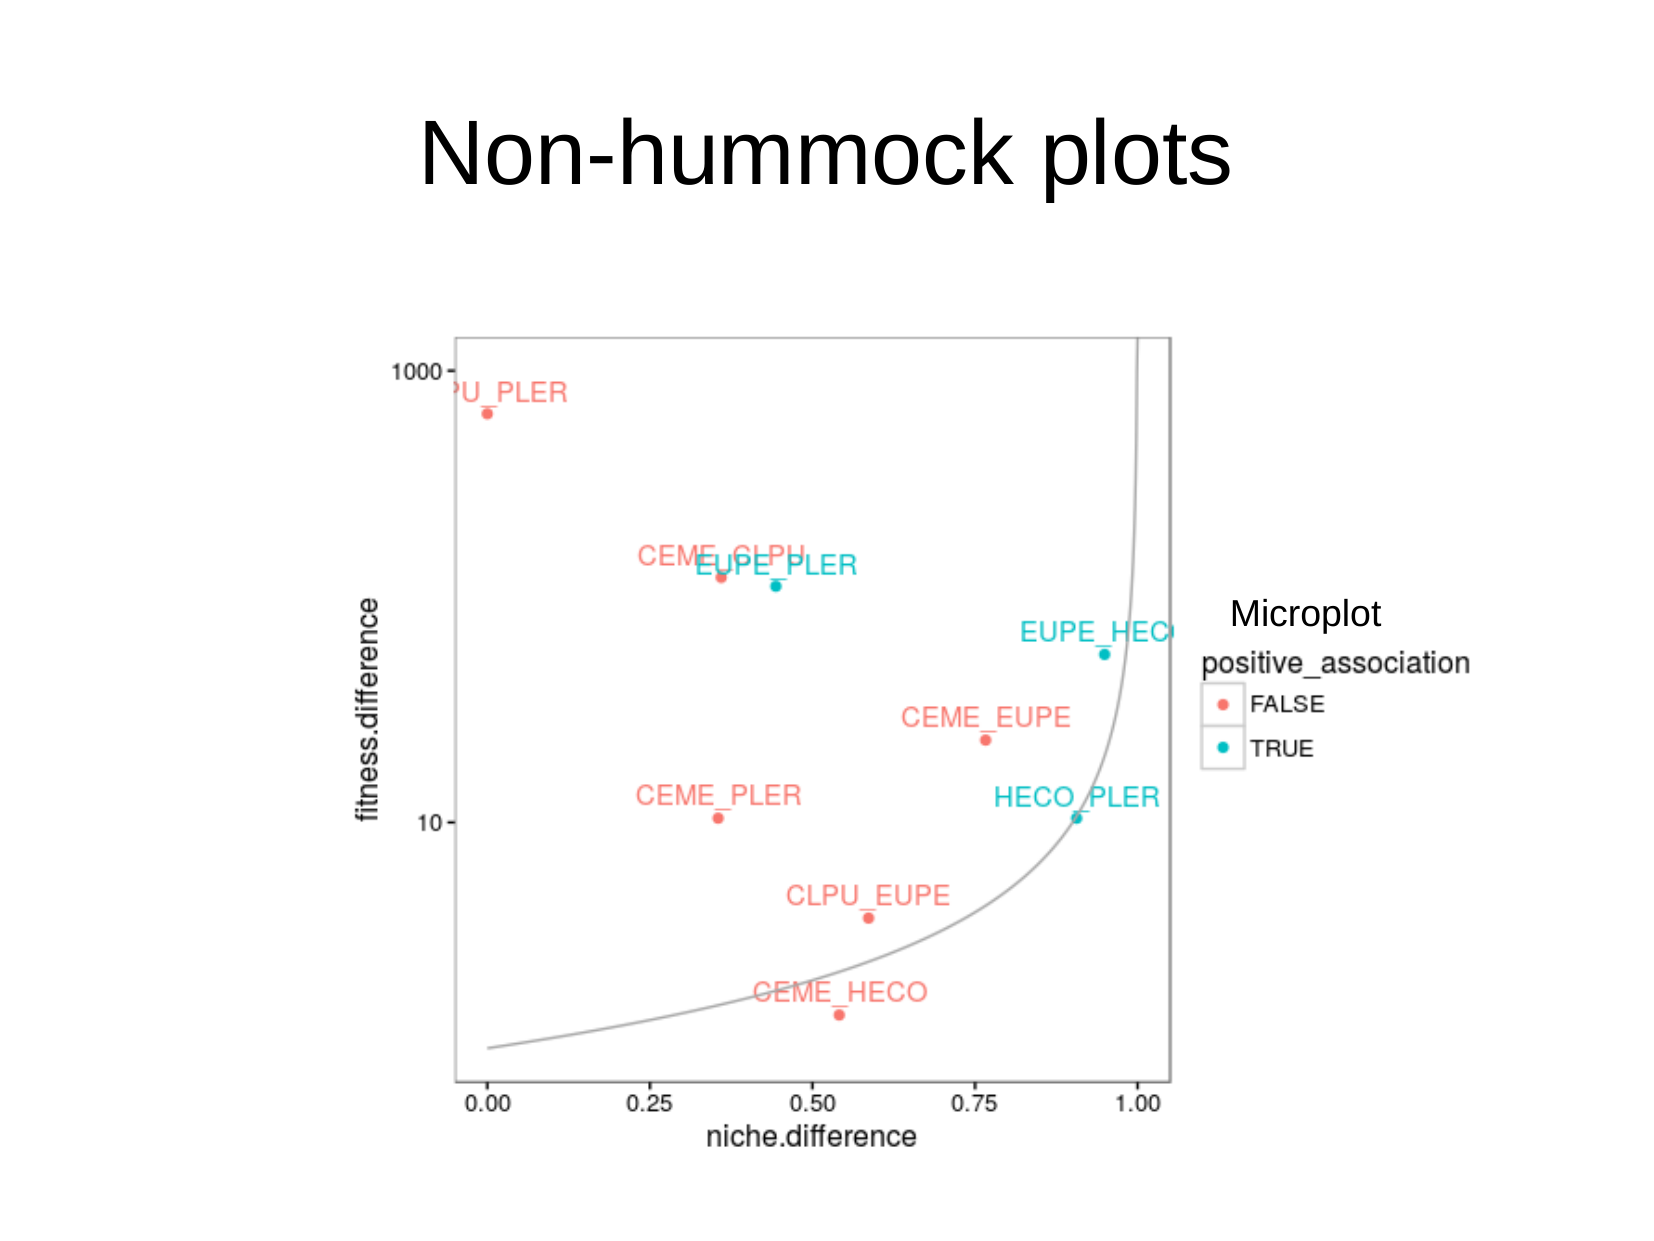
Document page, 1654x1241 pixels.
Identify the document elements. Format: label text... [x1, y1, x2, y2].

text_box Microplot [1215, 585, 1426, 642]
title Non-hummock plots [82, 49, 1571, 257]
picture [337, 330, 1501, 1160]
